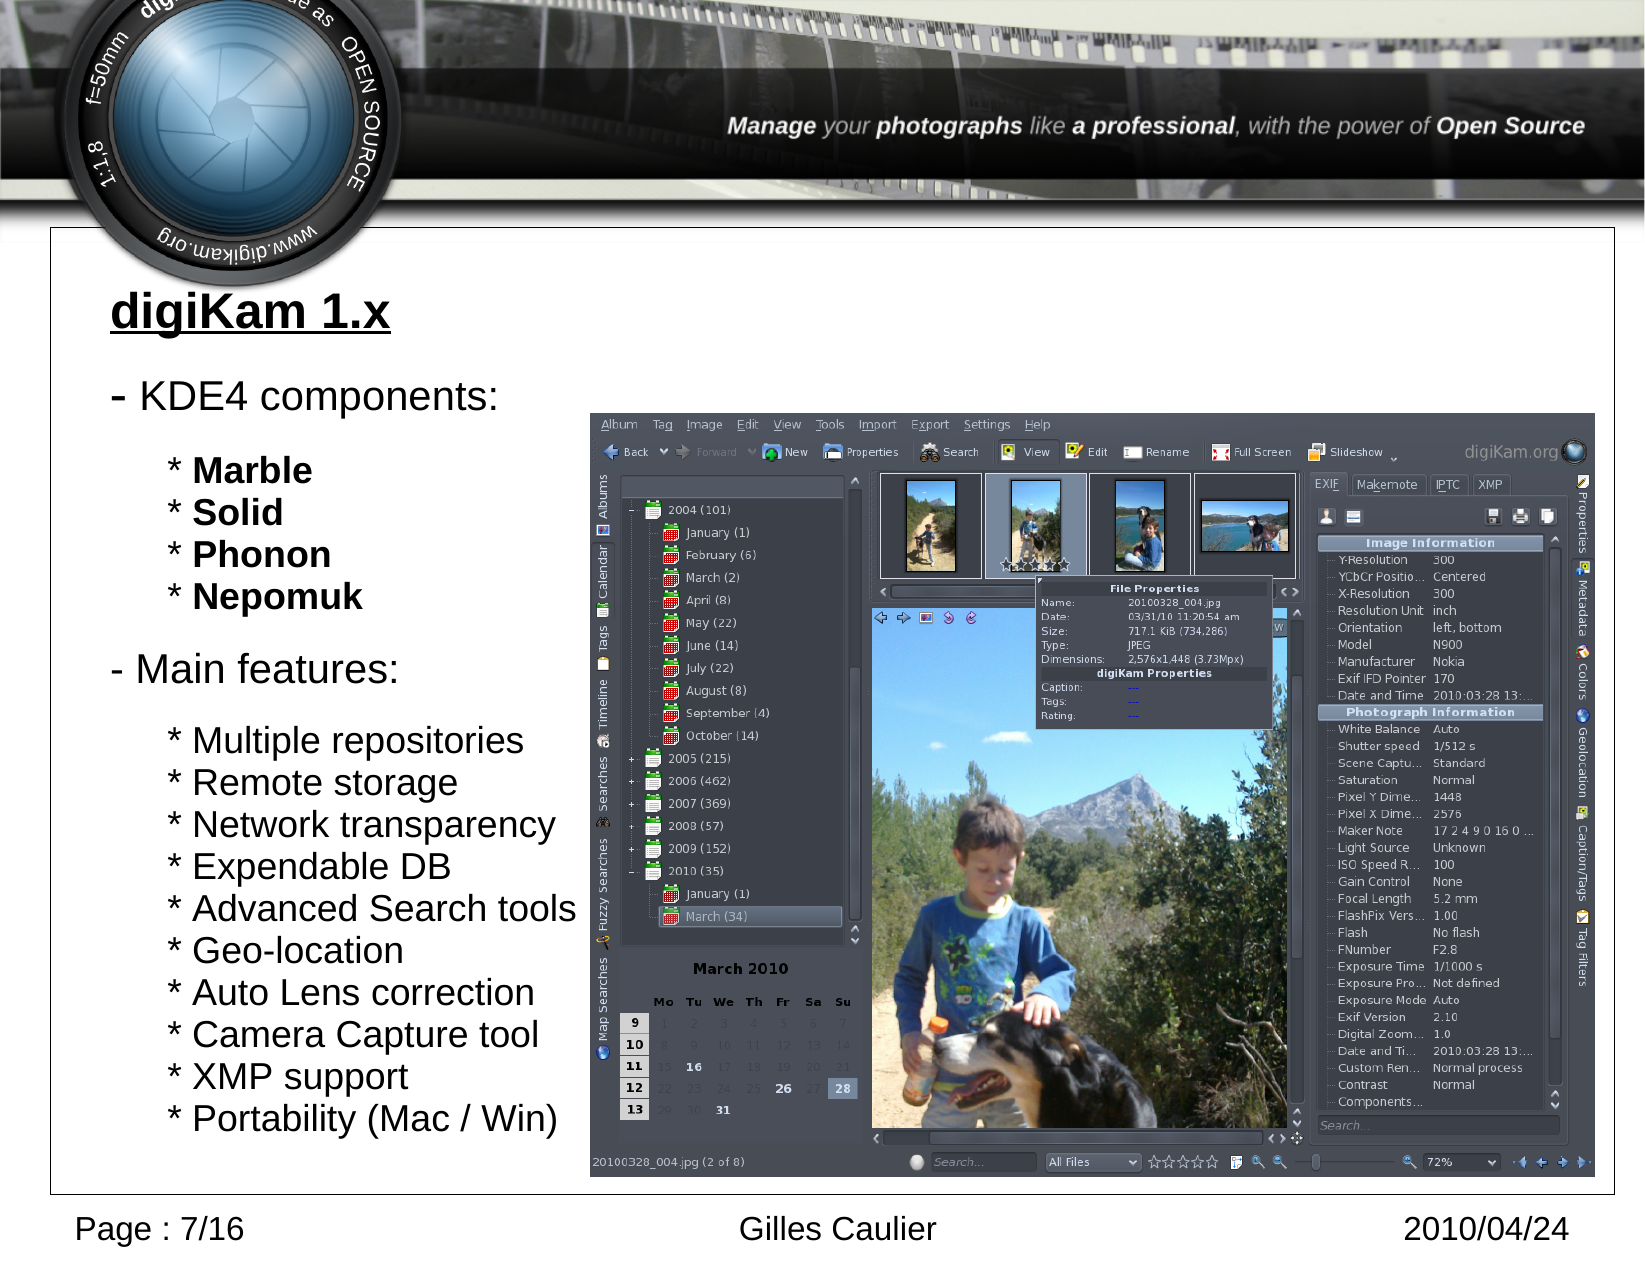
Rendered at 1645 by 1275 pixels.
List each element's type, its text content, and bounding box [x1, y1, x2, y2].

text_box Page : <numéro>/16 Gilles Caulier 2010/04/24 [21, 1207, 1623, 1251]
title digiKam 1.x - KDE4 components: * Marble * Solid * Phonon * Nepomuk - Main features: * Multiple repositories * Remote storage * Network transparency * Expendable DB * Advanced Search tools * Geo-location * Auto Lens correction * Camera Capture tool * XMP support * Portability (Mac / Win) [50, 243, 1615, 1195]
picture [590, 413, 1595, 1177]
picture [0, 0, 1645, 296]
